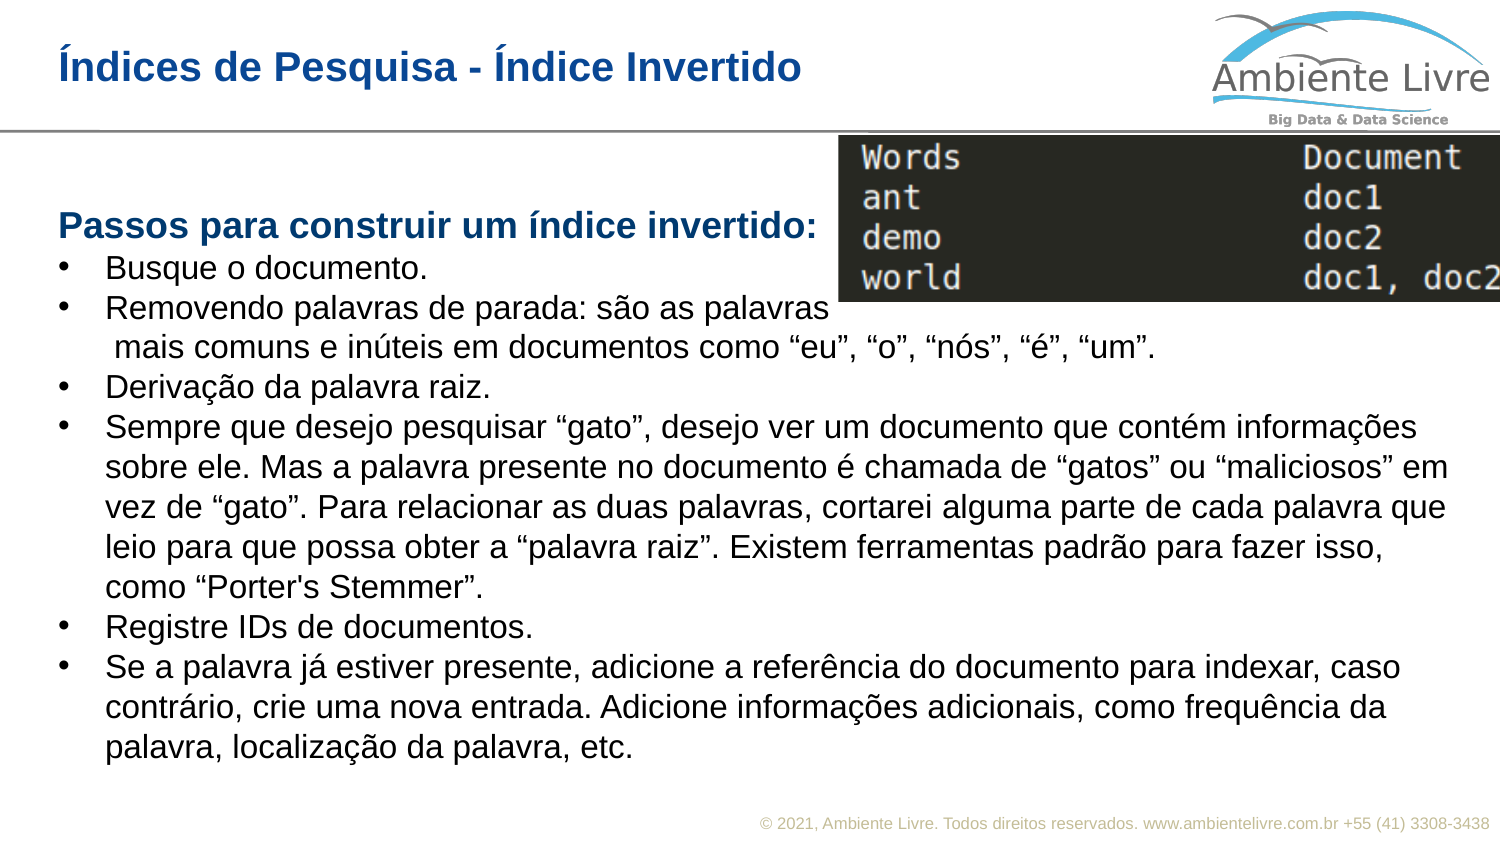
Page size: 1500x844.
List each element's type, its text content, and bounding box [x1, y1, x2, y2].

picture [838, 135, 1500, 302]
text_box Passos para construir um índice invertido: Busque o documento. Removendo palavras de parada: são as palavras mais comuns e inúteis em documentos como “eu”, “o”, “nós”, “é”, “um”. Derivação da palavra raiz. Sempre que desejo pesquisar “gato”, desejo ver um documento que contém informações sobre ele. Mas a palavra presente no documento é chamada de “gatos” ou “maliciosos” em vez de “gato”. Para relacionar as duas palavras, cortarei alguma parte de cada palavra que leio para que possa obter a “palavra raiz”. Existem ferramentas padrão para fazer isso, como “Porter's Stemmer”. Registre IDs de documentos. Se a palavra já estiver presente, adicione a referência do documento para indexar, caso contrário, crie uma nova entrada. Adicione informações adicionais, como frequência da palavra, localização da palavra, etc. [43, 193, 1477, 773]
title Índices de Pesquisa - Índice Invertido [43, 8, 1127, 129]
picture [1212, 11, 1489, 127]
